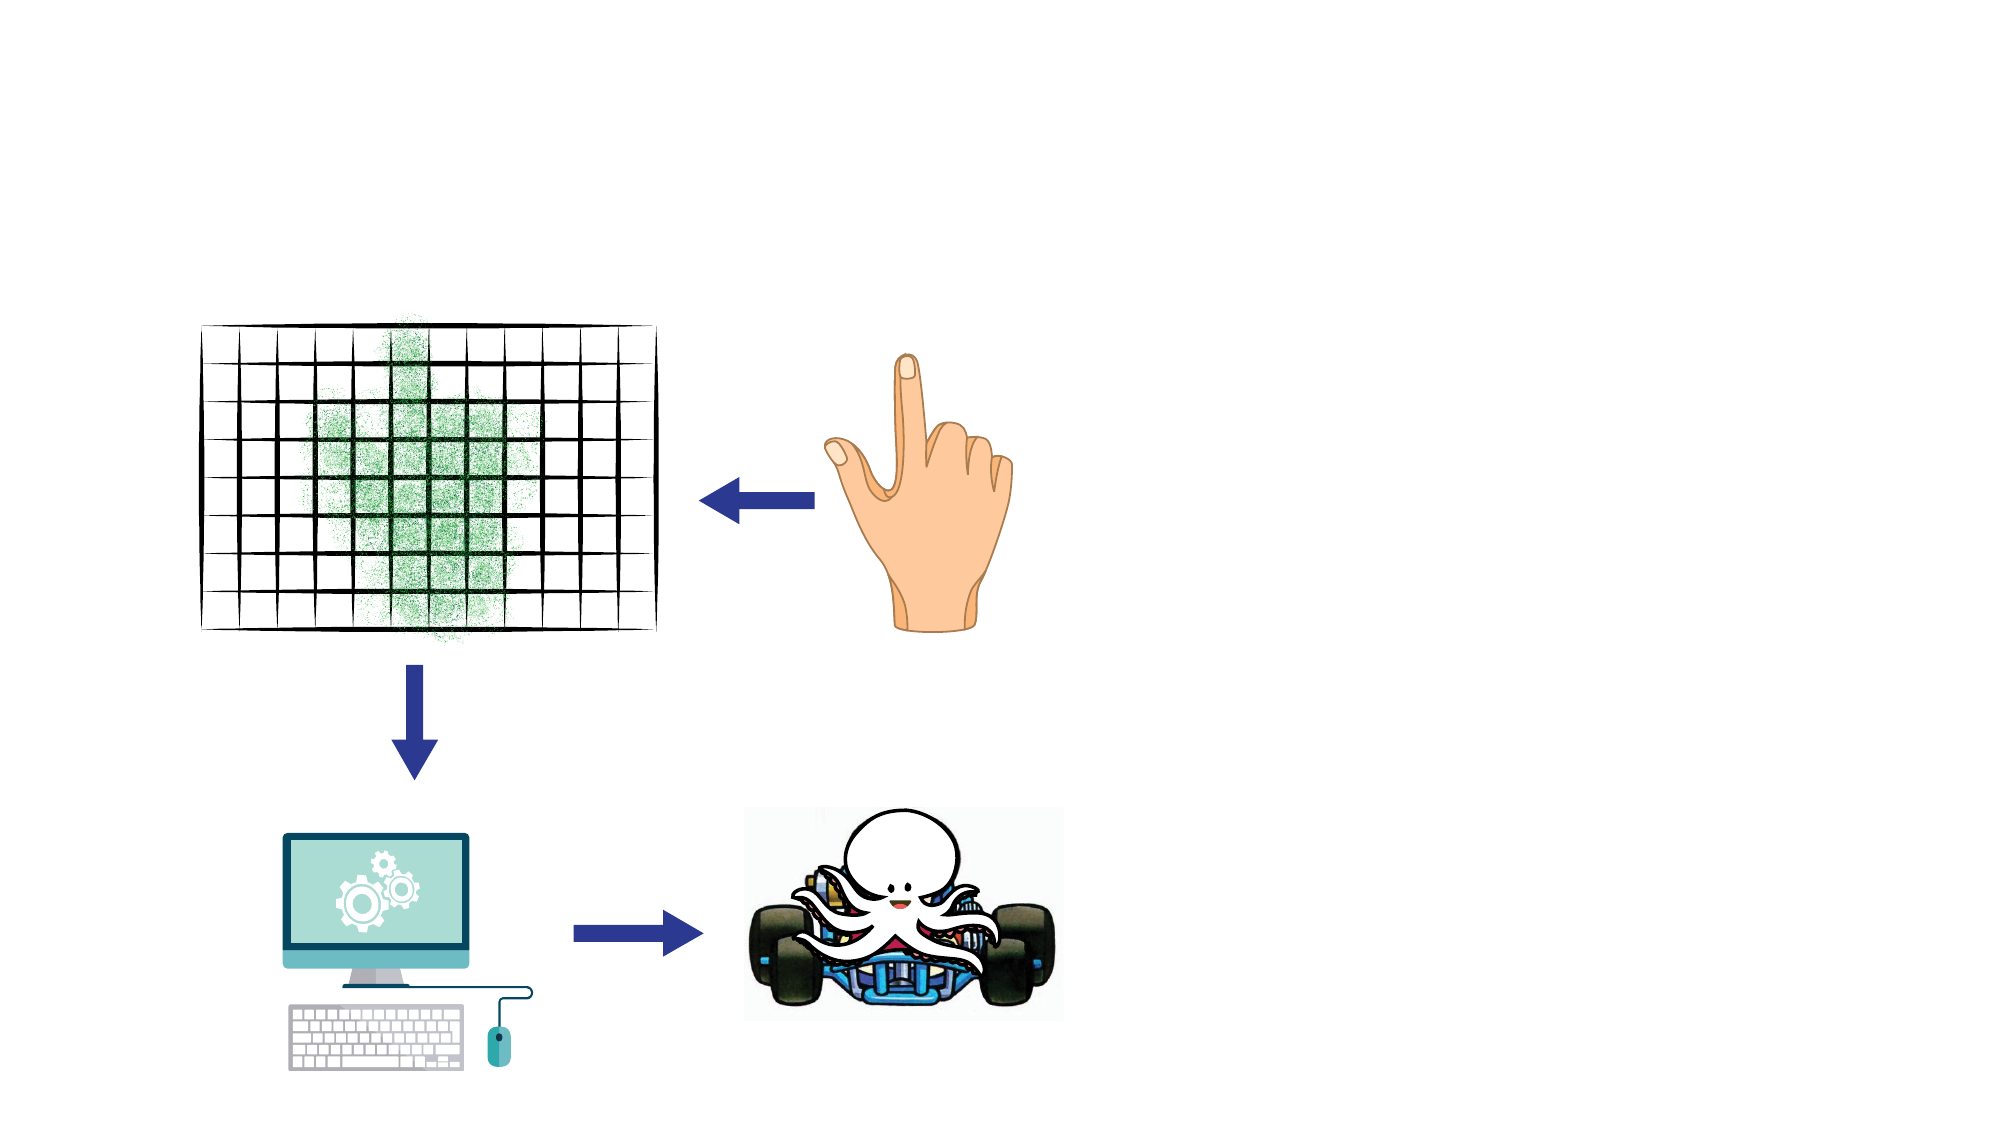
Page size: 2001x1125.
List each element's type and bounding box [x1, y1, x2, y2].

picture [198, 302, 1064, 1071]
